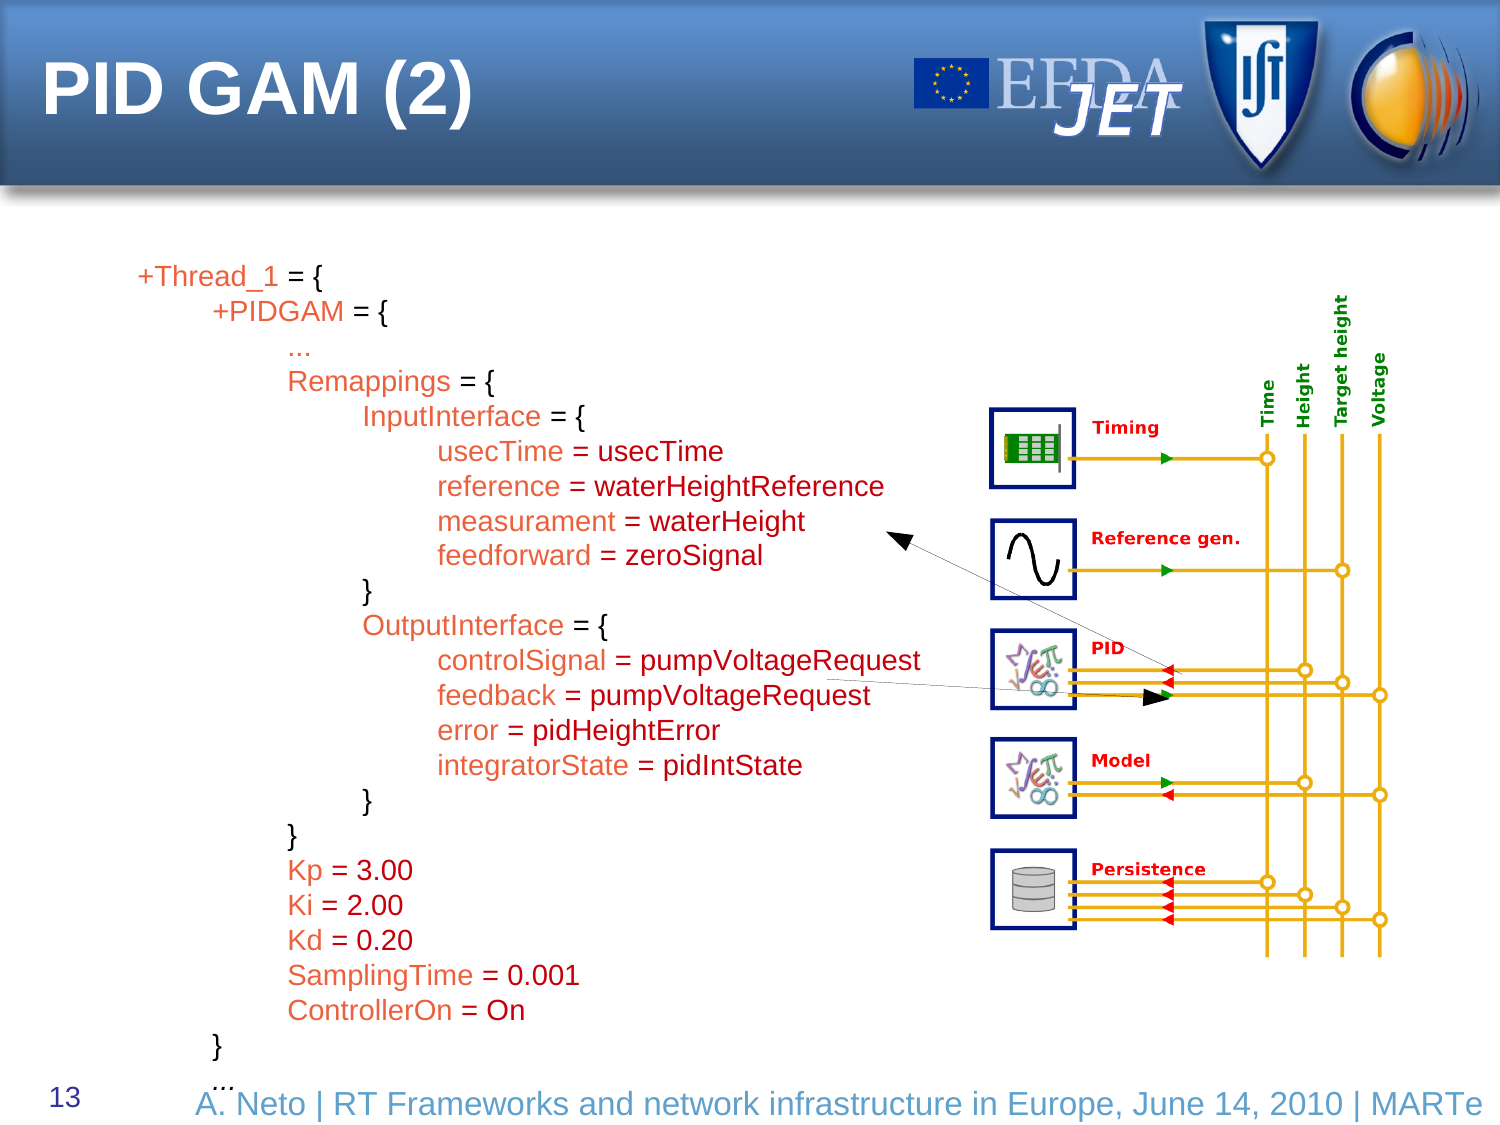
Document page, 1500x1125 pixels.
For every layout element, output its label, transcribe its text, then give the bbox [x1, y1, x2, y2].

text_box +Thread_1 = { +PIDGAM = { ... Remappings = { InputInterface = { usecTime = usecTime reference = waterHeightReference measurament = waterHeight feedforward = zeroSignal } OutputInterface = { controlSignal = pumpVoltageRequest feedback = pumpVoltageRequest error = pidHeightError integratorState = pidIntState } } Kp = 3.00 Ki = 2.00 Kd = 0.20 SamplingTime = 0.001 ControllerOn = On } ... [122, 249, 1152, 1125]
picture [989, 295, 1388, 959]
picture [0, 0, 1500, 207]
title PID GAM (2) [41, 0, 1128, 180]
